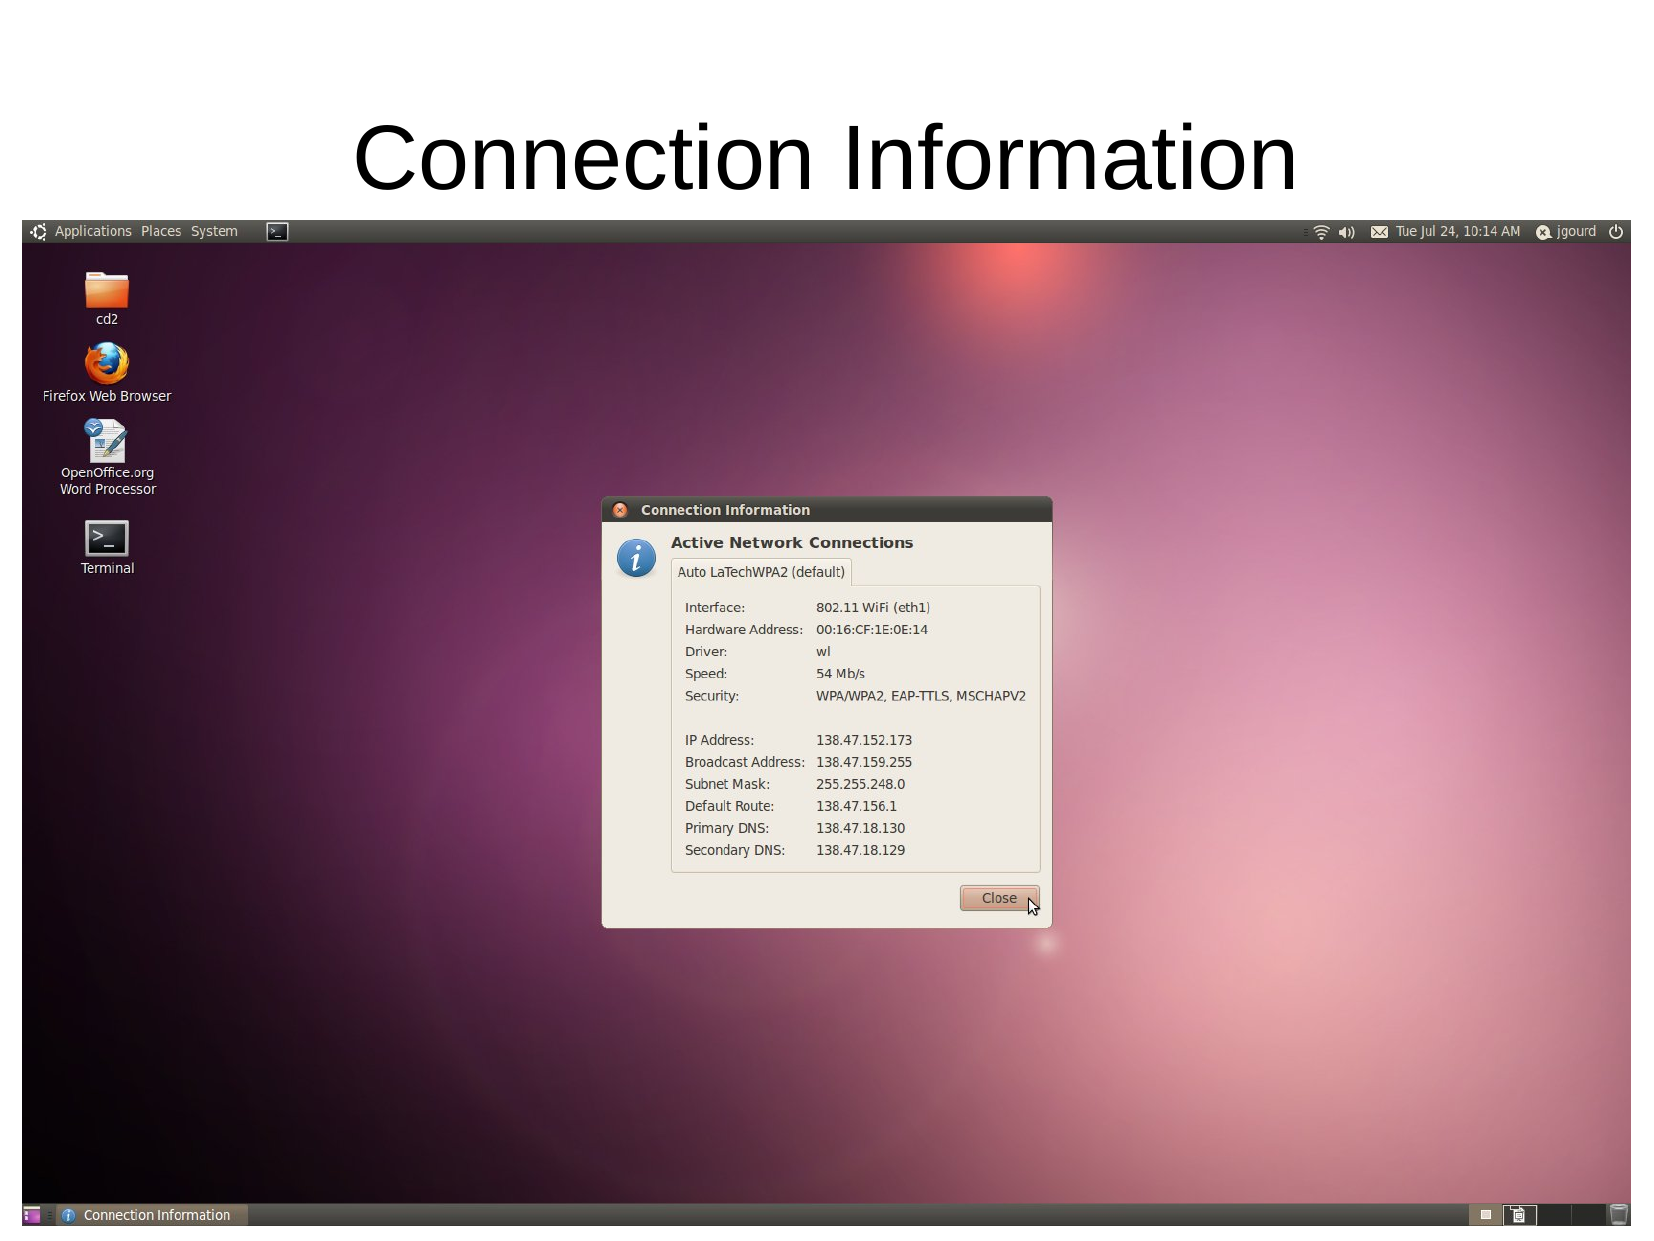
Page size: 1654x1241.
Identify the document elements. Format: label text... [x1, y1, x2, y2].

picture [22, 220, 1631, 1226]
title Connection Information [82, 49, 1571, 220]
